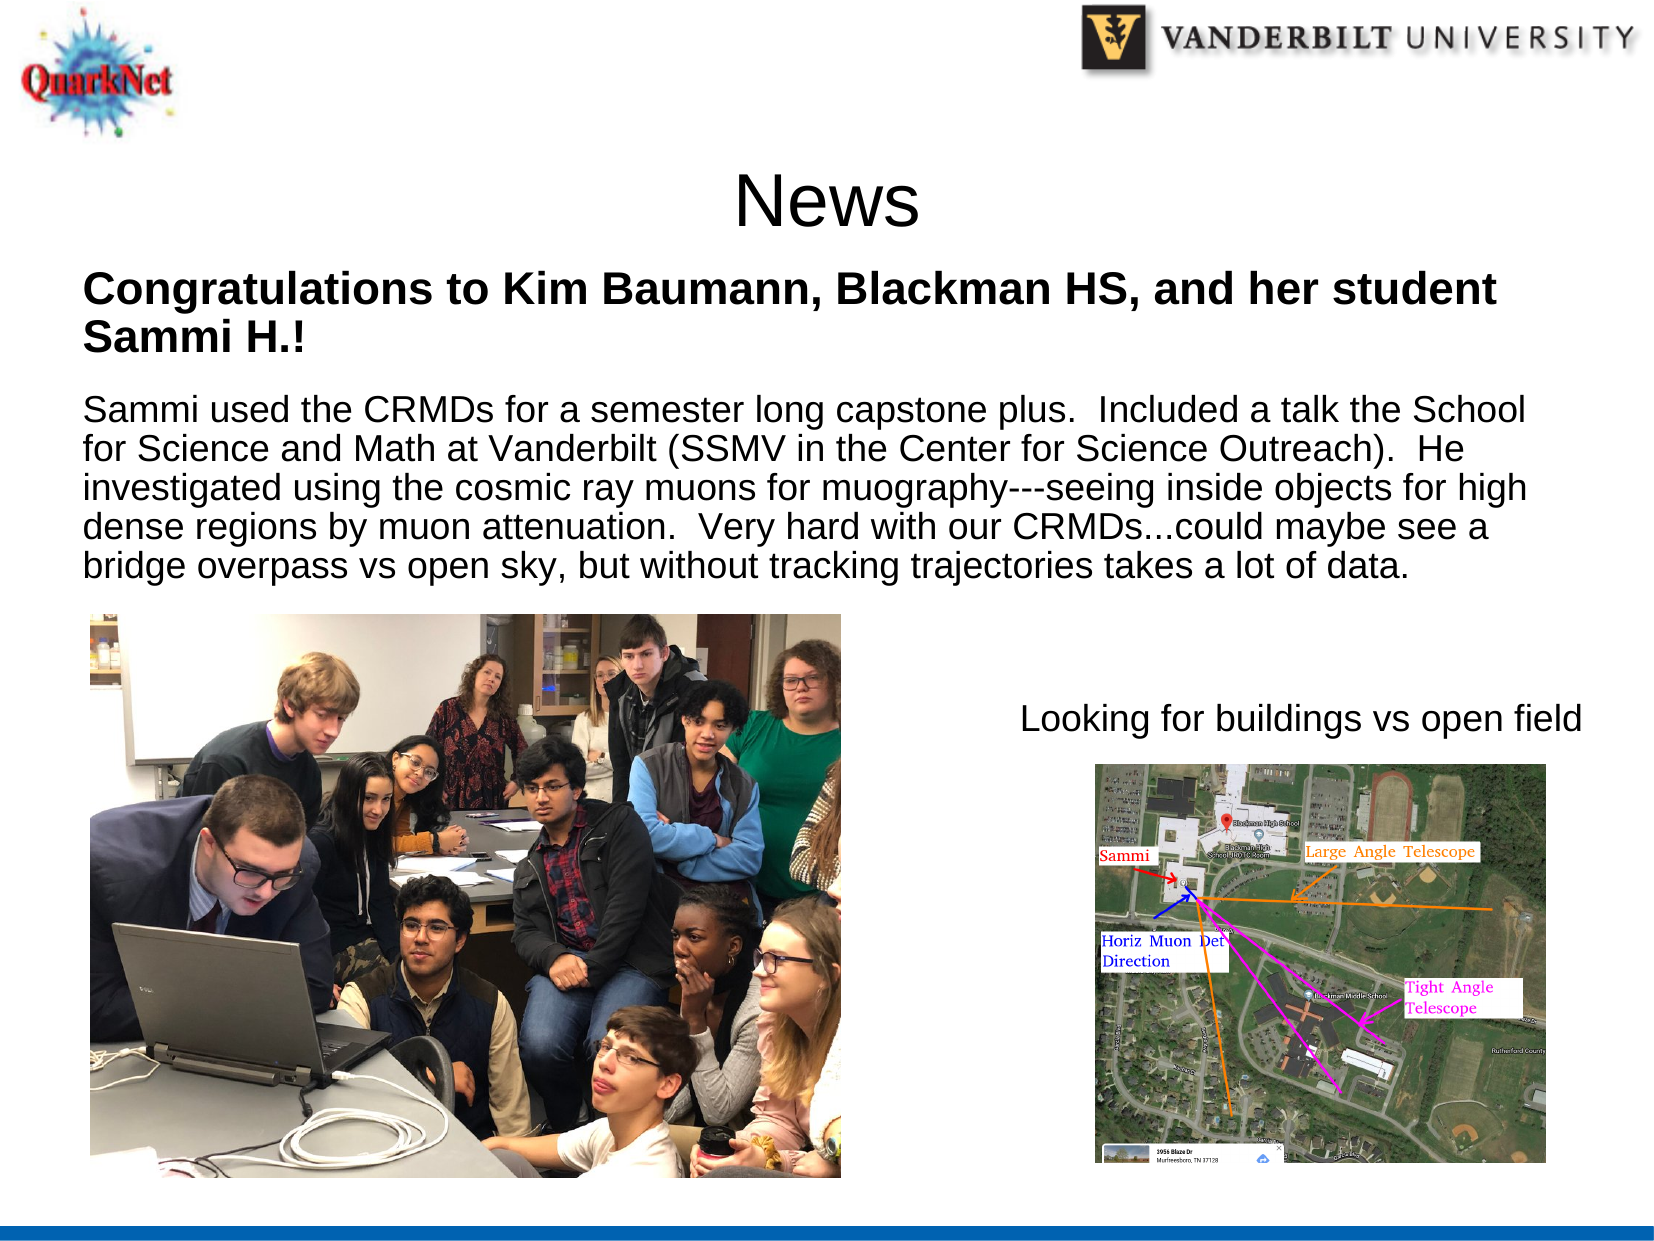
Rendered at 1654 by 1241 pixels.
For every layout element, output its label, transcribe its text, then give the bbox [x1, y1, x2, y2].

text_box Looking for buildings vs open field [1005, 690, 1598, 747]
list Congratulations to Kim Baumann, Blackman HS, and her student Sammi H.! Sammi used the CRMDs for a semester long capstone plus. Included a talk the School for Science and Math at Vanderbilt (SSMV in the Center for Science Outreach). He investigated using the cosmic ray muons for muography---seeing inside objects for high dense regions by muon attenuation. Very hard with our CRMDs...could maybe see a bridge overpass vs open sky, but without tracking trajectories takes a lot of data. [82, 266, 1571, 1125]
picture [1078, 1, 1649, 85]
picture [4, 1, 188, 152]
title News [121, 118, 1534, 266]
picture [1095, 764, 1546, 1163]
picture [90, 614, 841, 1178]
